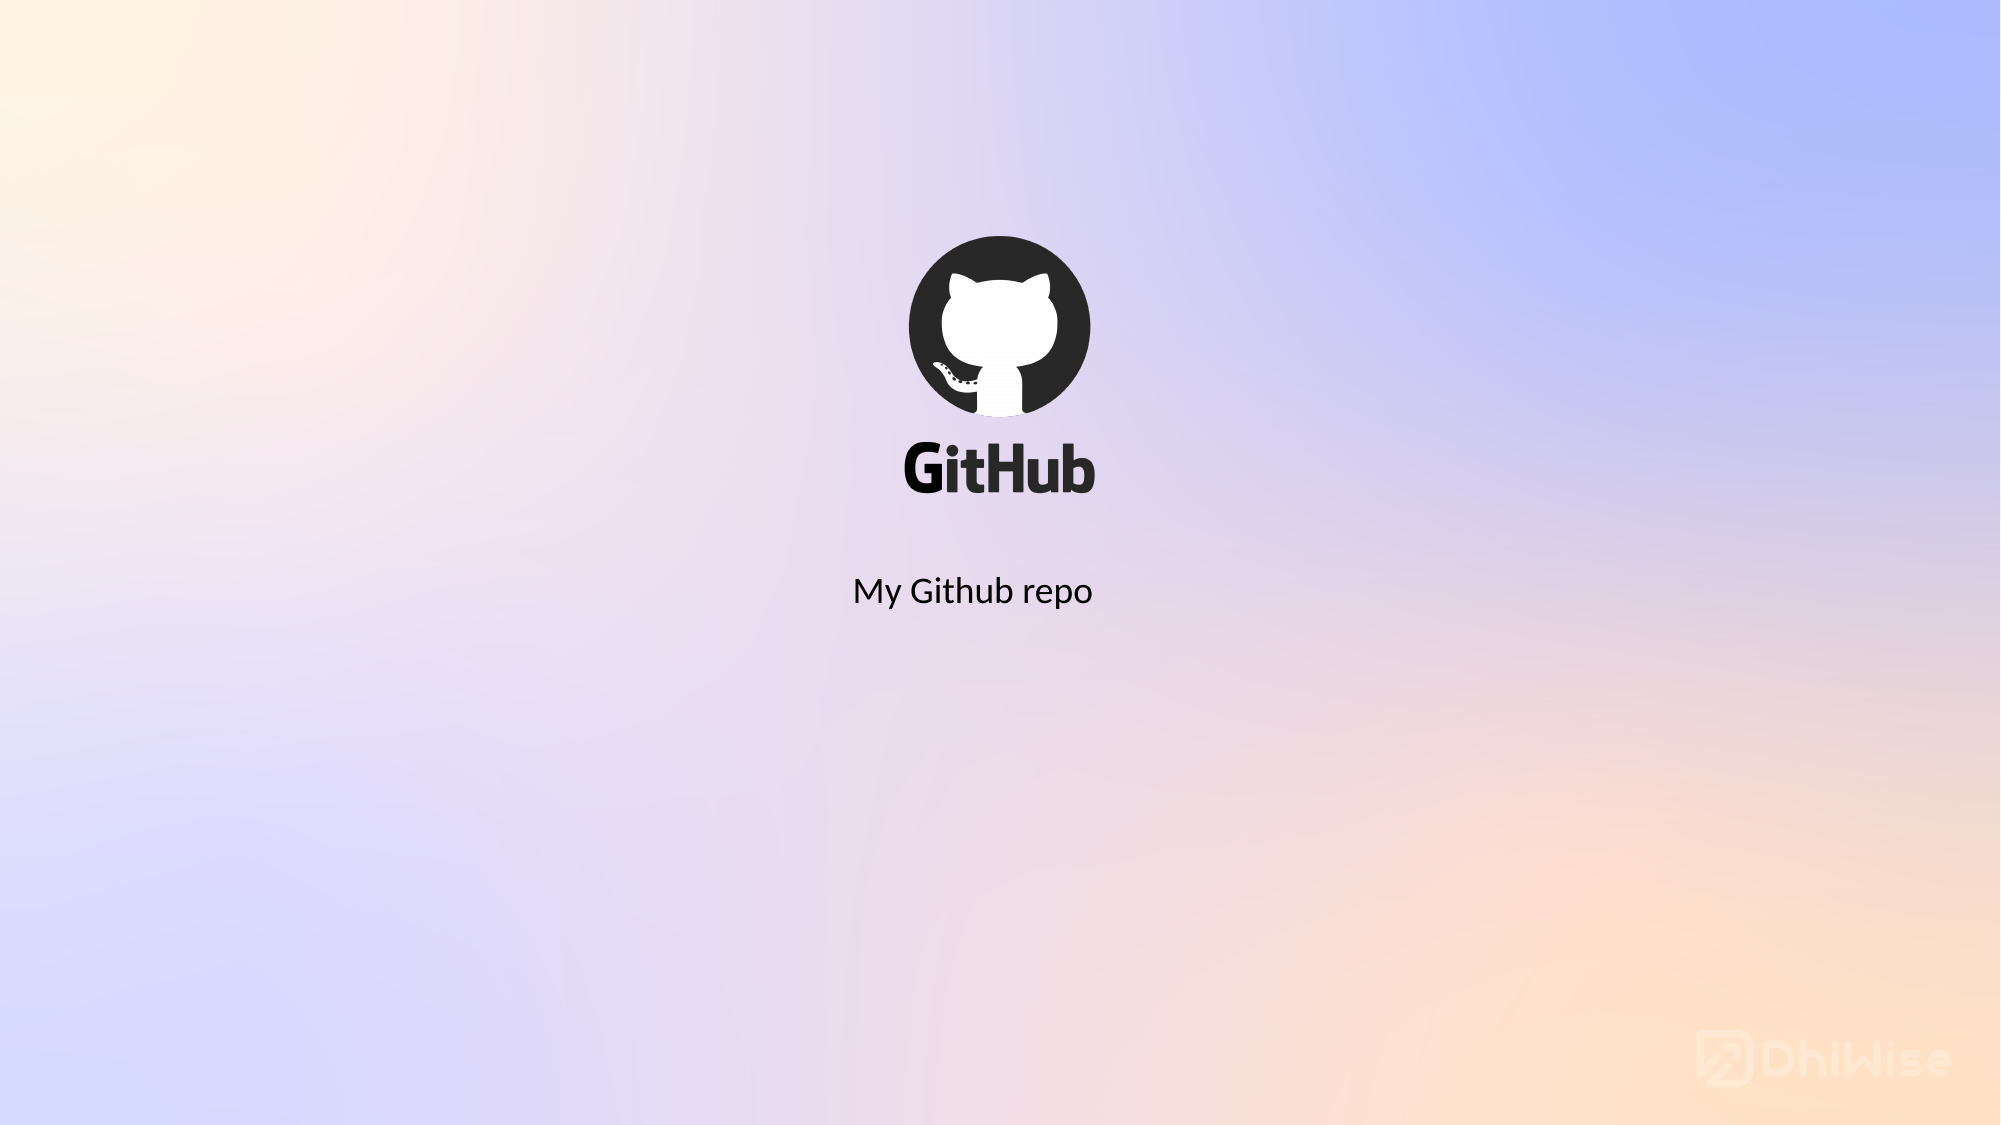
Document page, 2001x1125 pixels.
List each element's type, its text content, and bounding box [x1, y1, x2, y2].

text_box My Github repo [837, 558, 1164, 620]
picture [0, 0, 2000, 1125]
